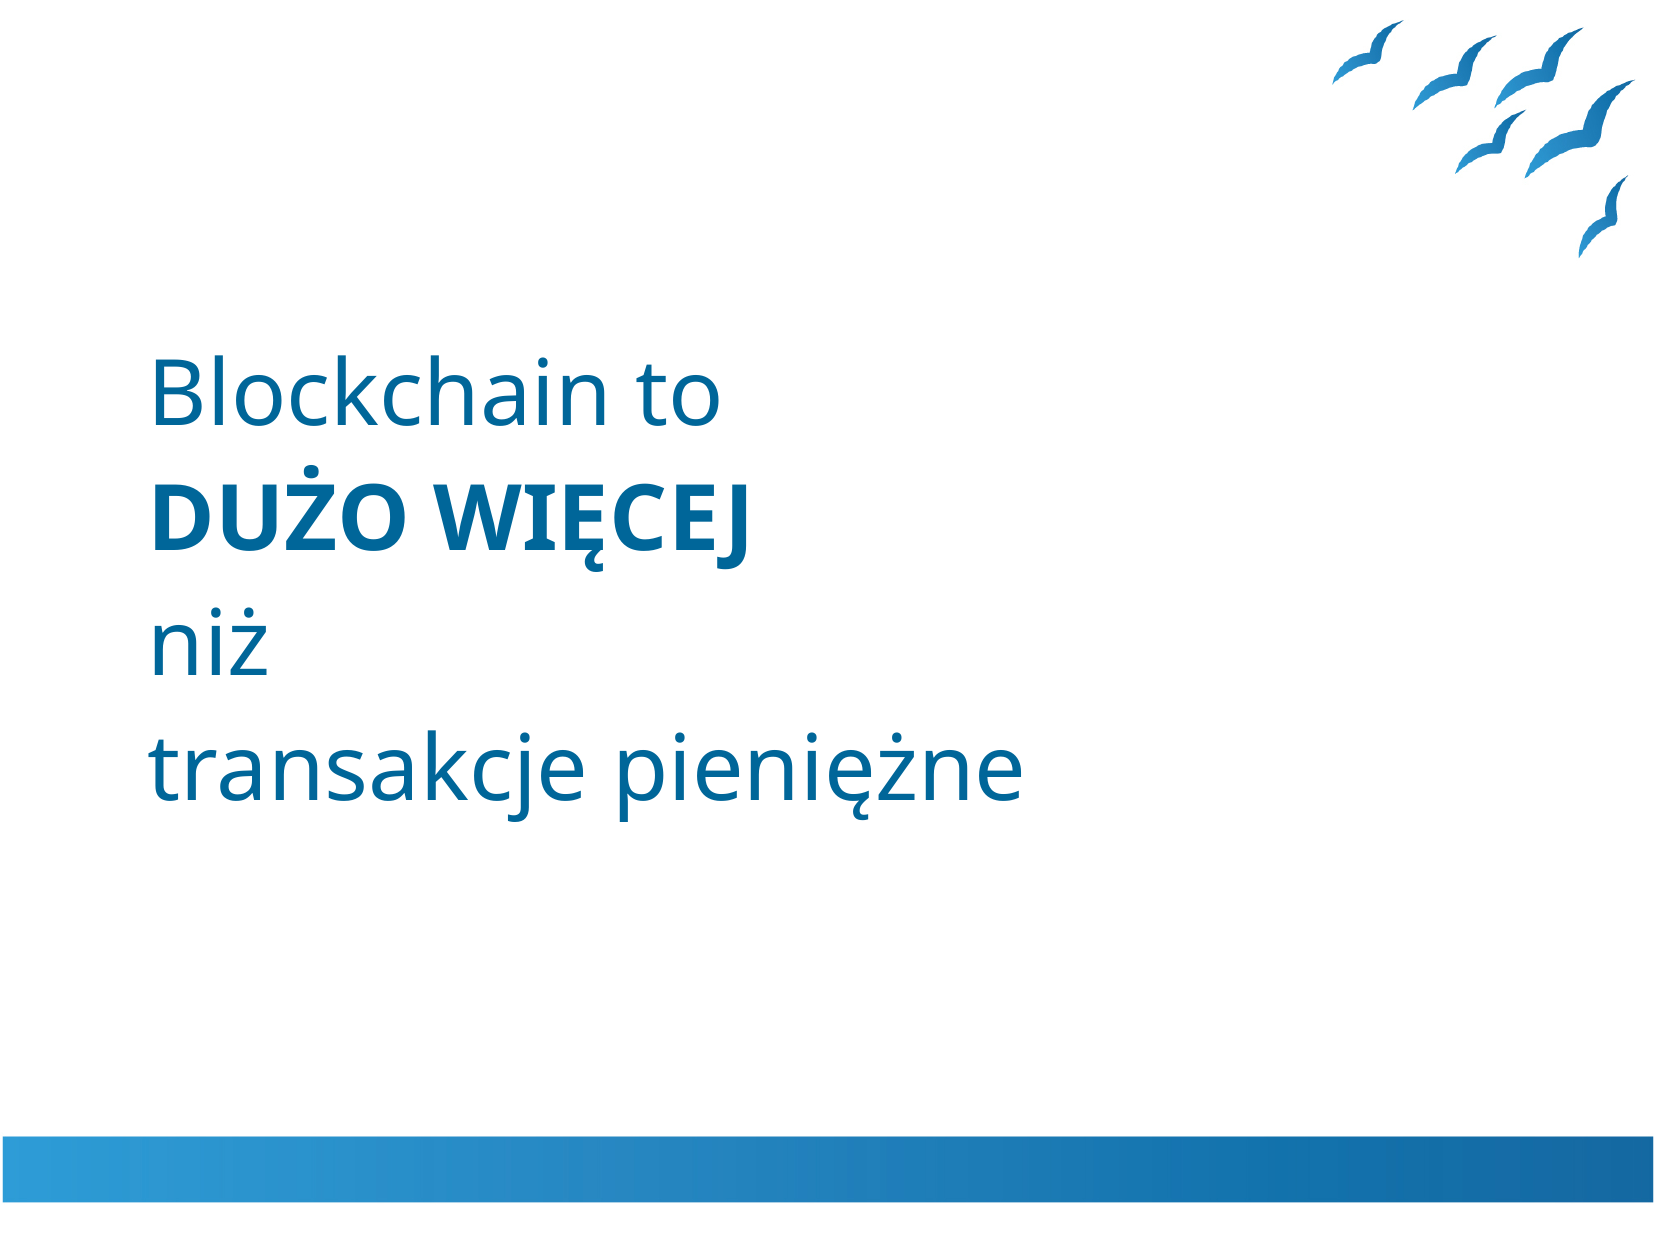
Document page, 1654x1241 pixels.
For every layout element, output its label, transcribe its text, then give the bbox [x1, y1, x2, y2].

picture [0, 0, 1654, 1241]
title Blockchain to DUŻO WIĘCEJ niż transakcje pieniężne [147, 363, 1506, 792]
